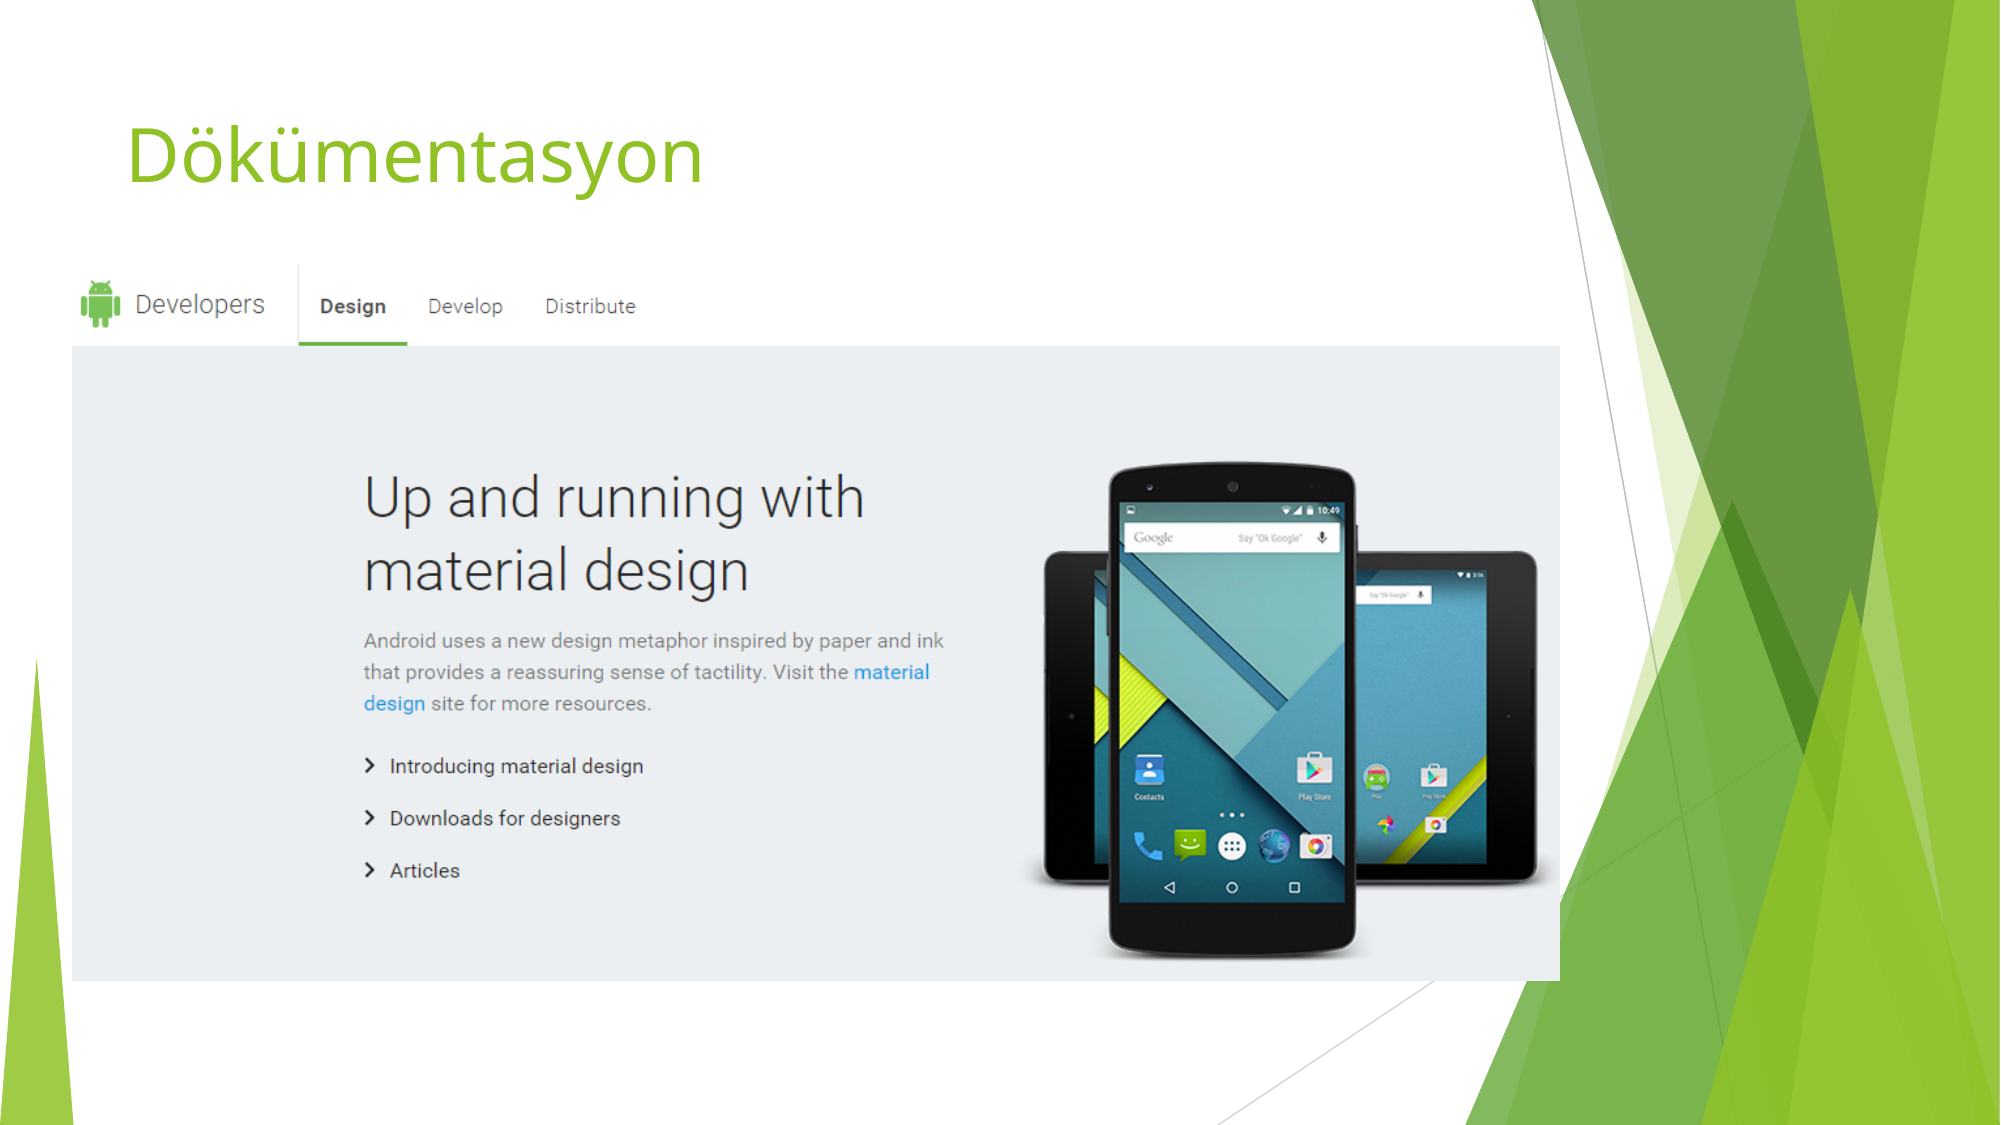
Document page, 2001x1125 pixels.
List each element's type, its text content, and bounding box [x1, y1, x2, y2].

picture [72, 265, 1560, 981]
title Dökümentasyon [111, 99, 1522, 265]
